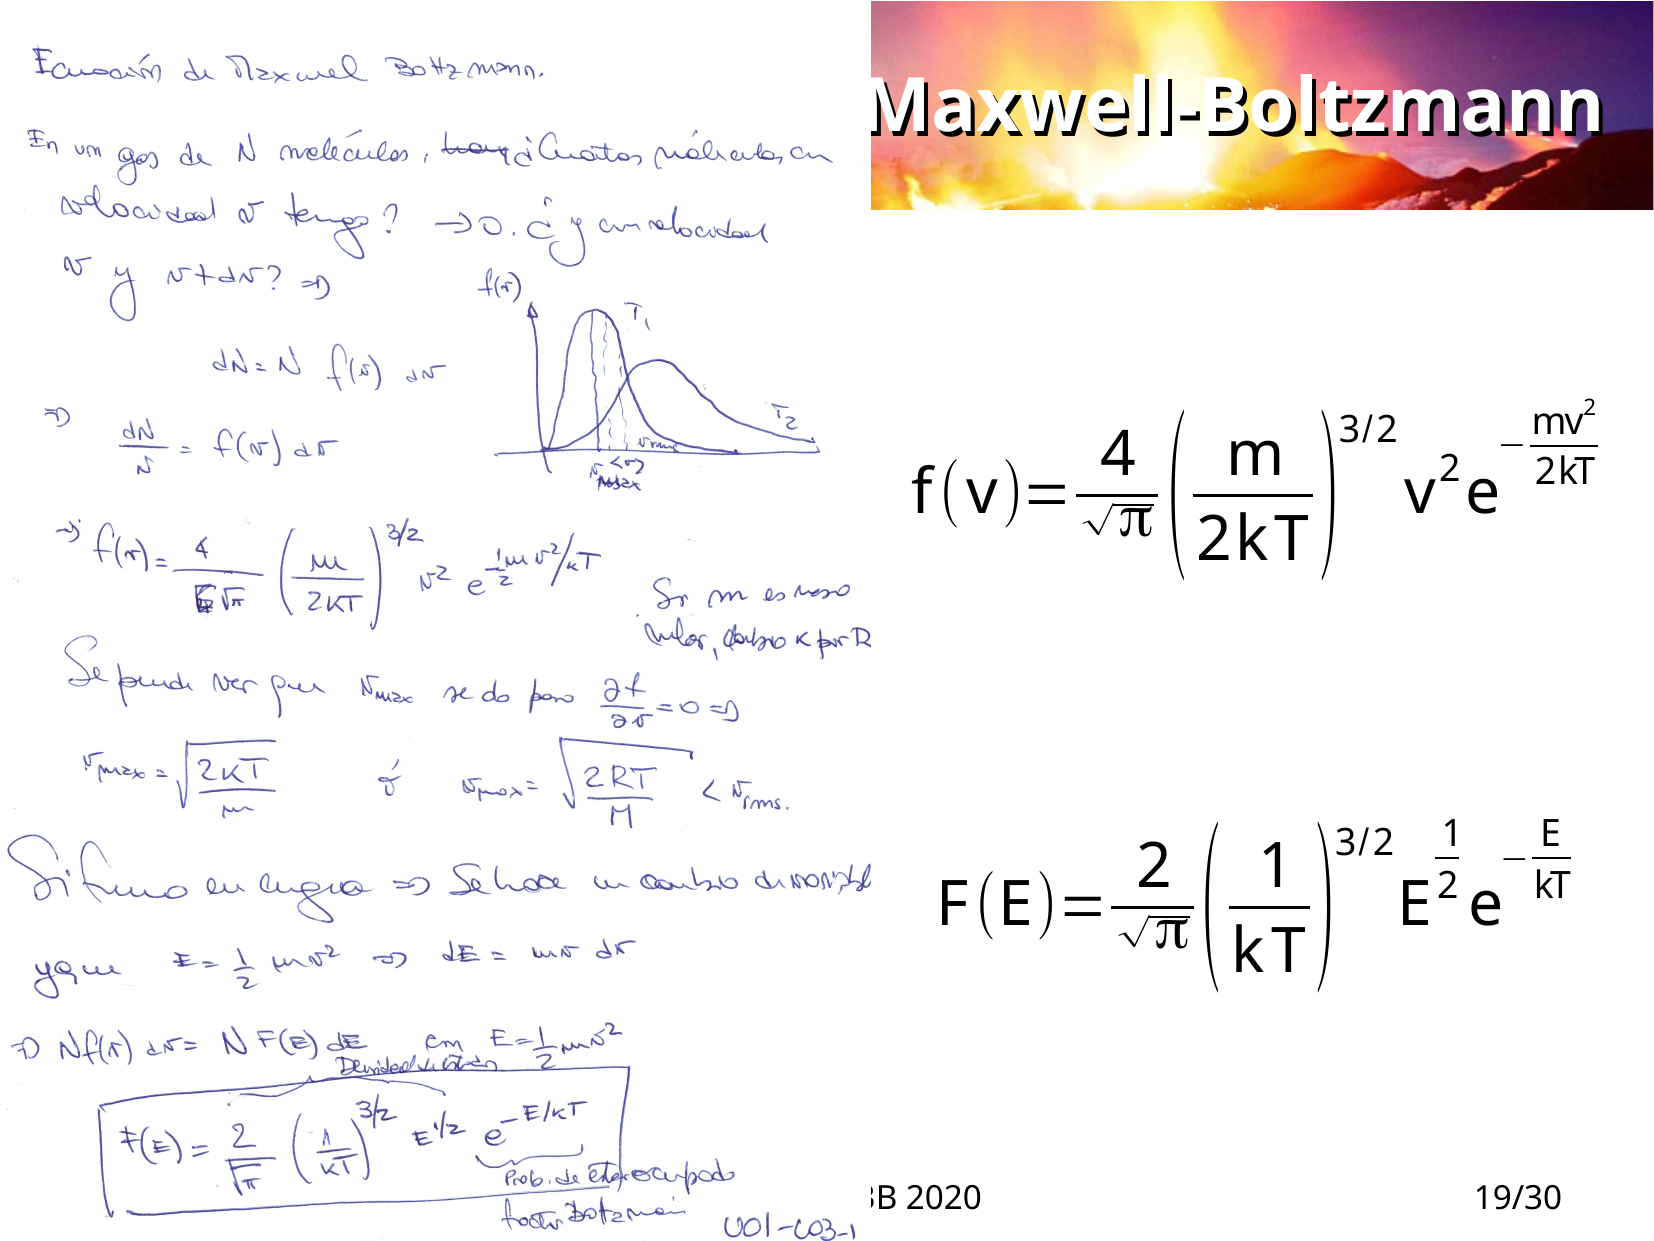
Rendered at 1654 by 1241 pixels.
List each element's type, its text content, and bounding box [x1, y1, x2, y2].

title Maxwell-Boltzmann [871, 15, 1606, 191]
chart [930, 810, 1579, 998]
chart [903, 393, 1606, 586]
picture [0, 0, 1654, 1241]
